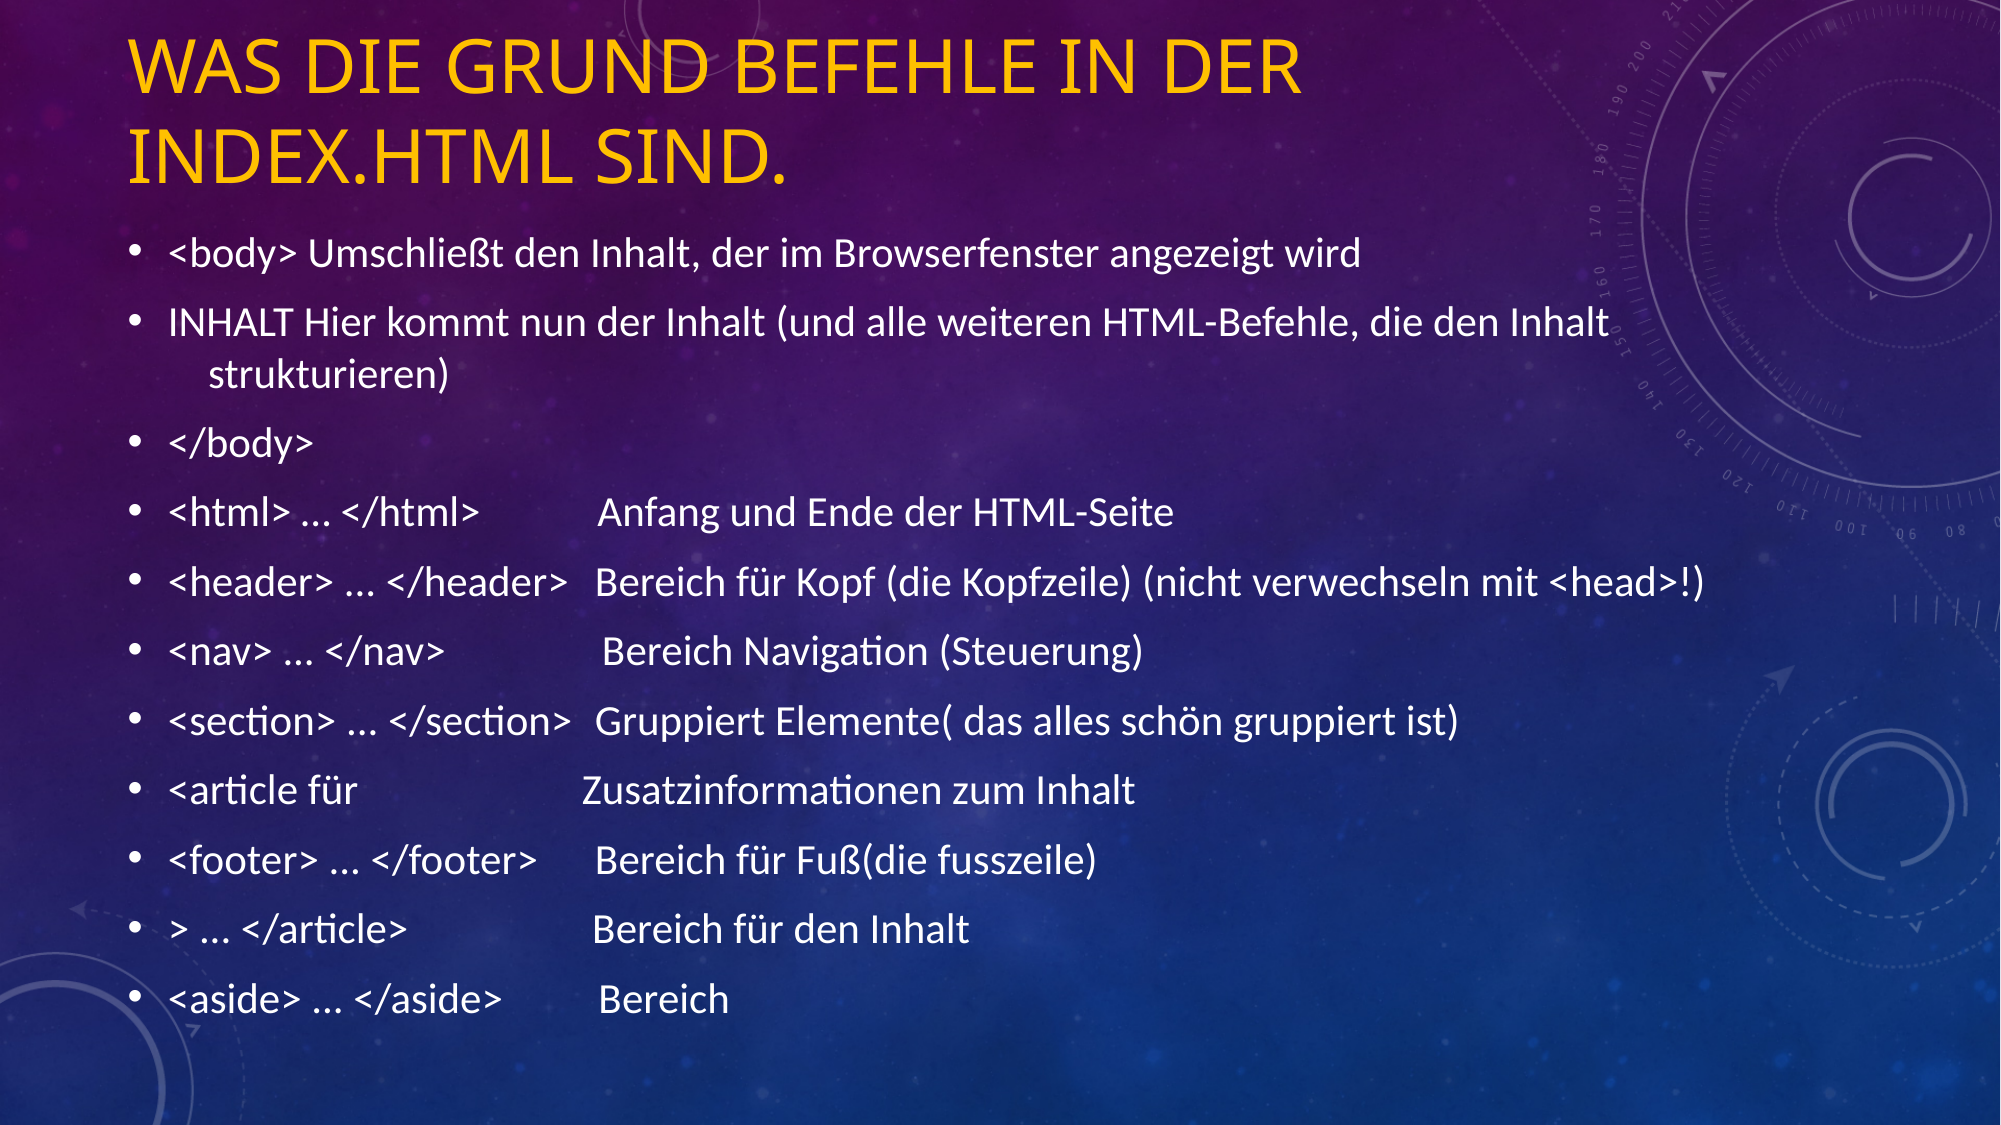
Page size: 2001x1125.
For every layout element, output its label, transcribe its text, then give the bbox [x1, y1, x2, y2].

title Was die Grund befehle in der index.html sind. [112, 0, 1775, 209]
list <body> Umschließt den Inhalt, der im Browserfenster angezeigt wird INHALT Hier kommt nun der Inhalt (und alle weiteren HTML-Befehle, die den Inhalt strukturieren) </body> <html> … </html> Anfang und Ende der HTML-Seite <header> ... </header> Bereich für Kopf (die Kopfzeile) (nicht verwechseln mit <head>!) <nav> ... </nav> Bereich Navigation (Steuerung) <section> ... </section> Gruppiert Elemente( das alles schön gruppiert ist) <article für Zusatzinformationen zum Inhalt <footer> ... </footer> Bereich für Fuß(die fusszeile) > ... </article> Bereich für den Inhalt <aside> ... </aside> Bereich [112, 209, 1775, 1037]
